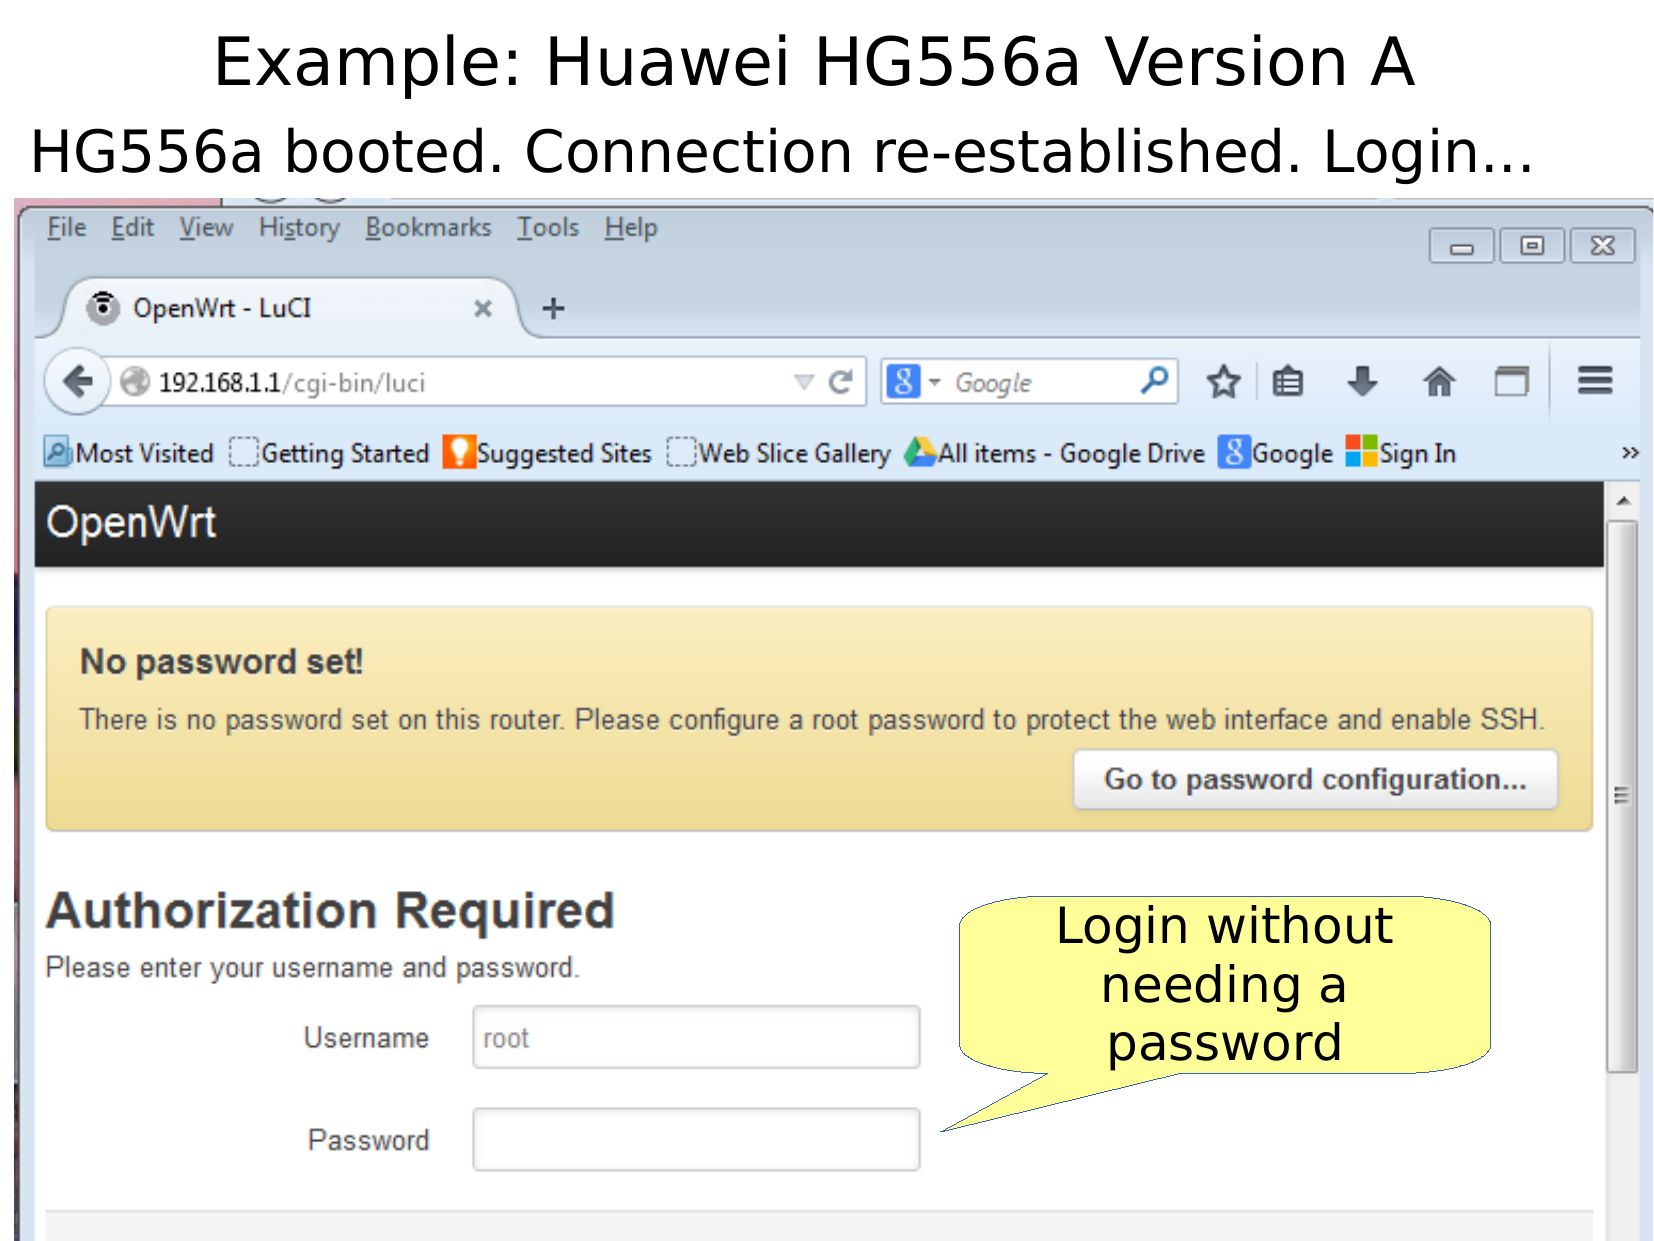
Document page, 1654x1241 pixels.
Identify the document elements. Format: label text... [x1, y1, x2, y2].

text_box HG556a booted. Connection re-established. Login... [14, 111, 1645, 198]
picture [14, 198, 1654, 1241]
text_box Login without needing a password [940, 896, 1491, 1132]
title Example: Huawei HG556a Version A [70, 23, 1560, 102]
